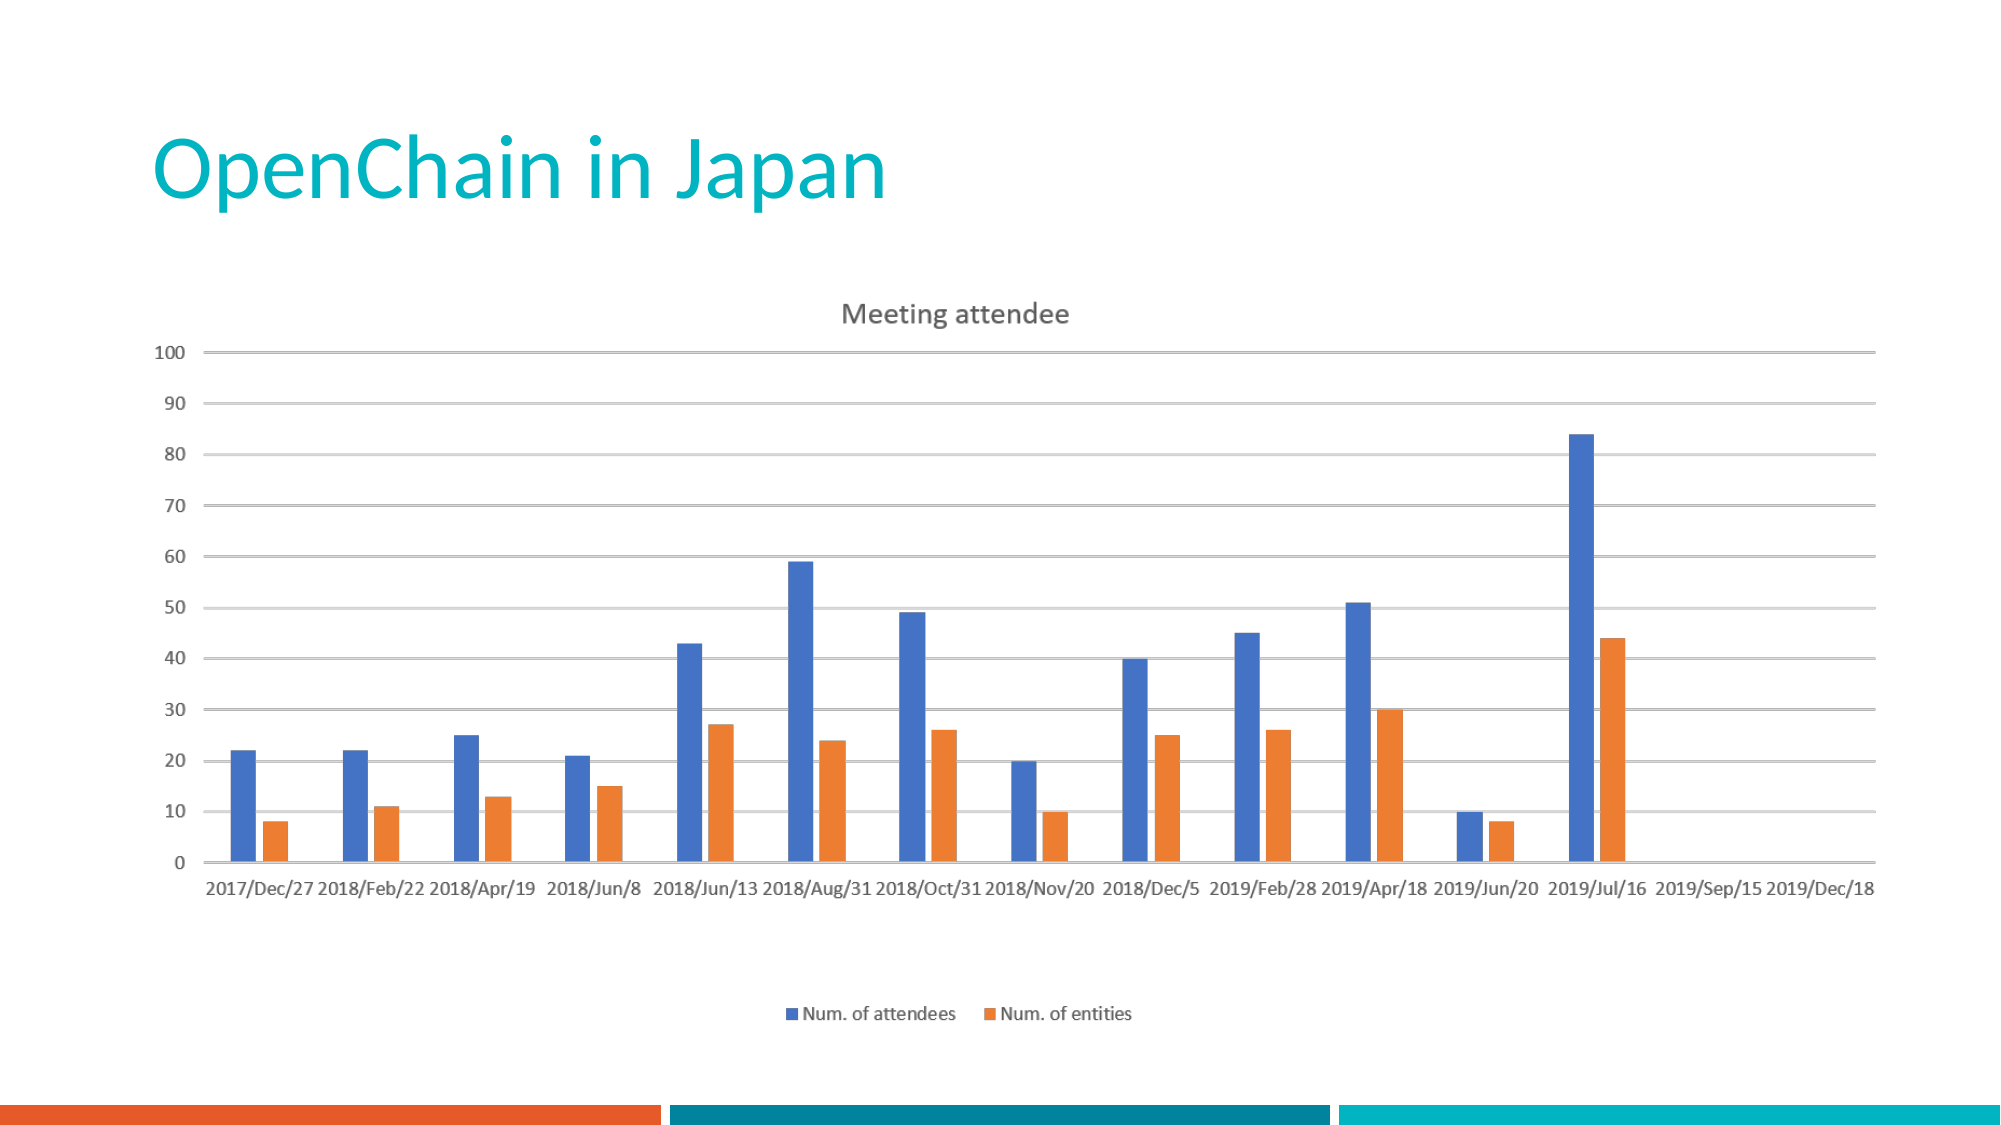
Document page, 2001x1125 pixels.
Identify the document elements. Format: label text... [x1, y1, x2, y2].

title OpenChain in Japan [137, 59, 1863, 277]
picture [26, 277, 1885, 1046]
